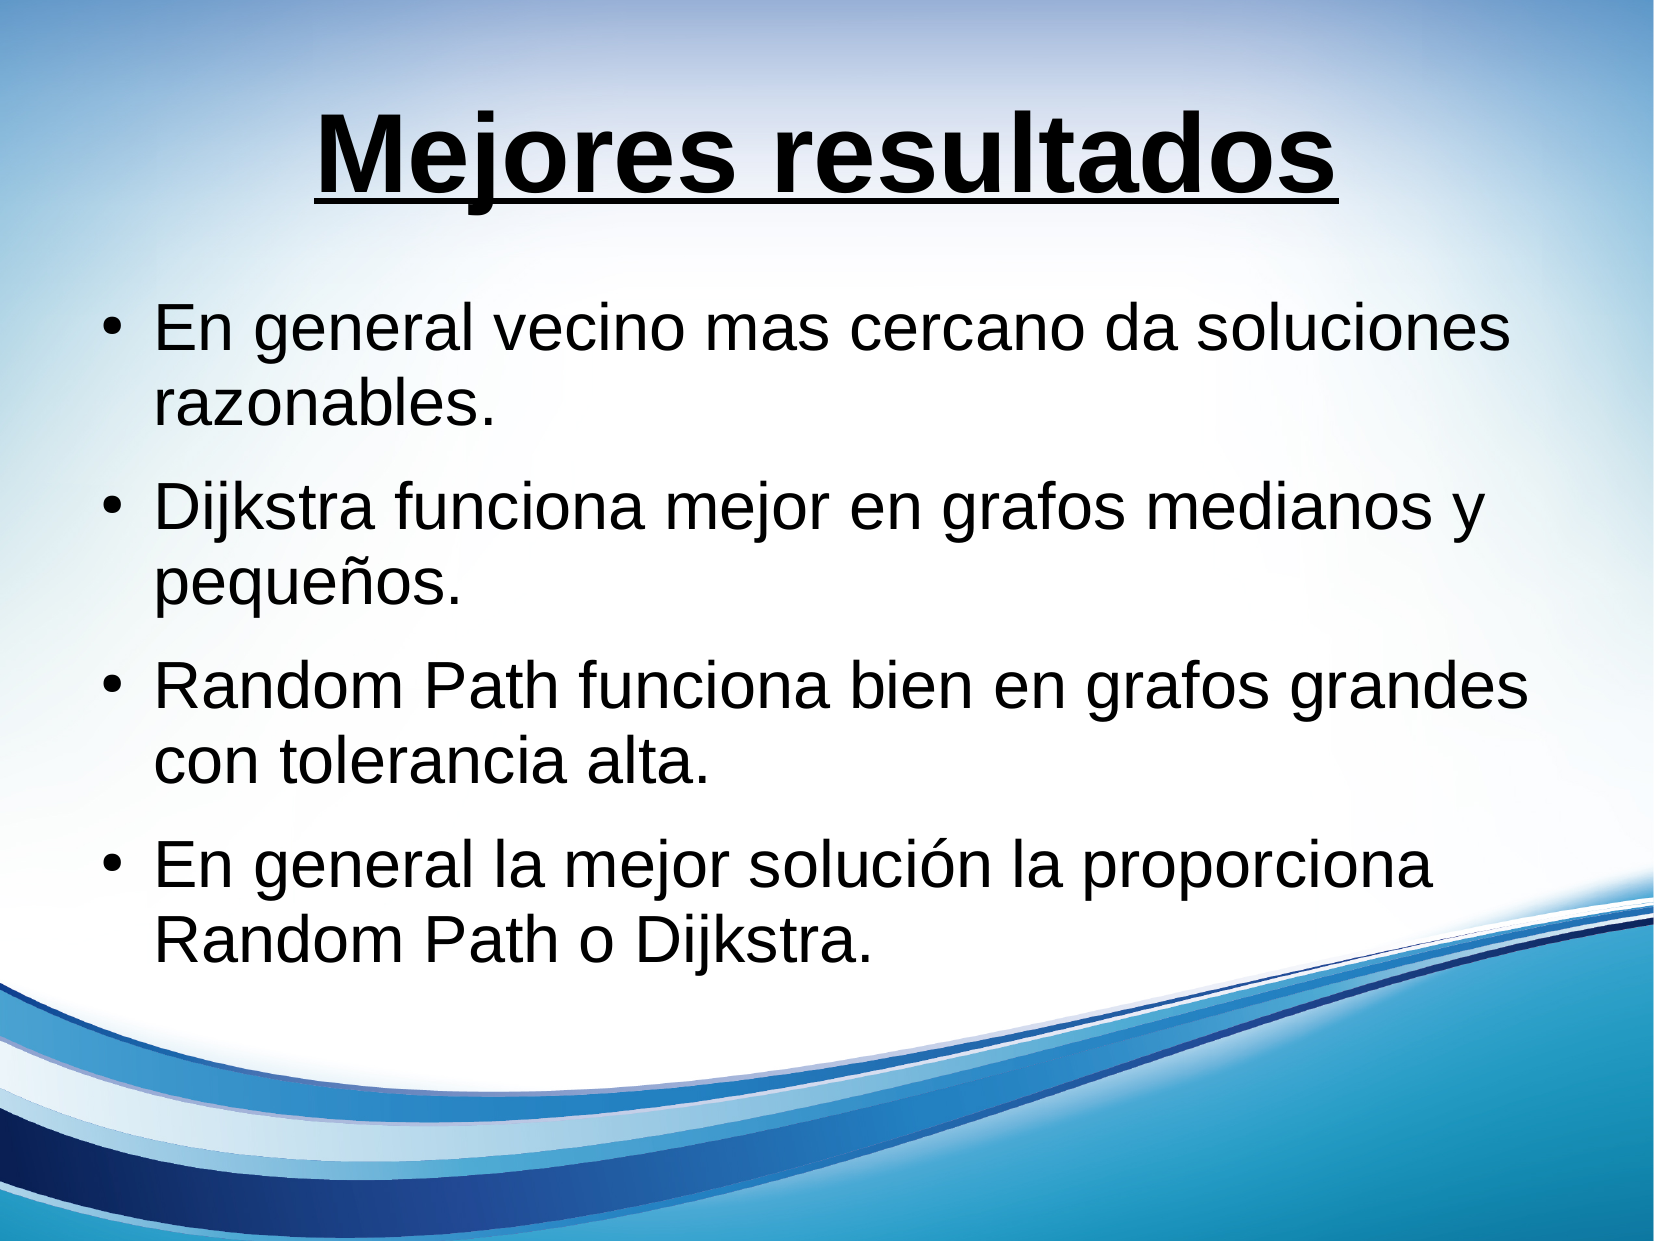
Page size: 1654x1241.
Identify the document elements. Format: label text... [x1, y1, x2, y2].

picture [0, 0, 1654, 1241]
list En general vecino mas cercano da soluciones razonables. Dijkstra funciona mejor en grafos medianos y pequeños. Random Path funciona bien en grafos grandes con tolerancia alta. En general la mejor solución la proporciona Random Path o Dijkstra. [82, 290, 1571, 1010]
title Mejores resultados [82, 49, 1571, 257]
